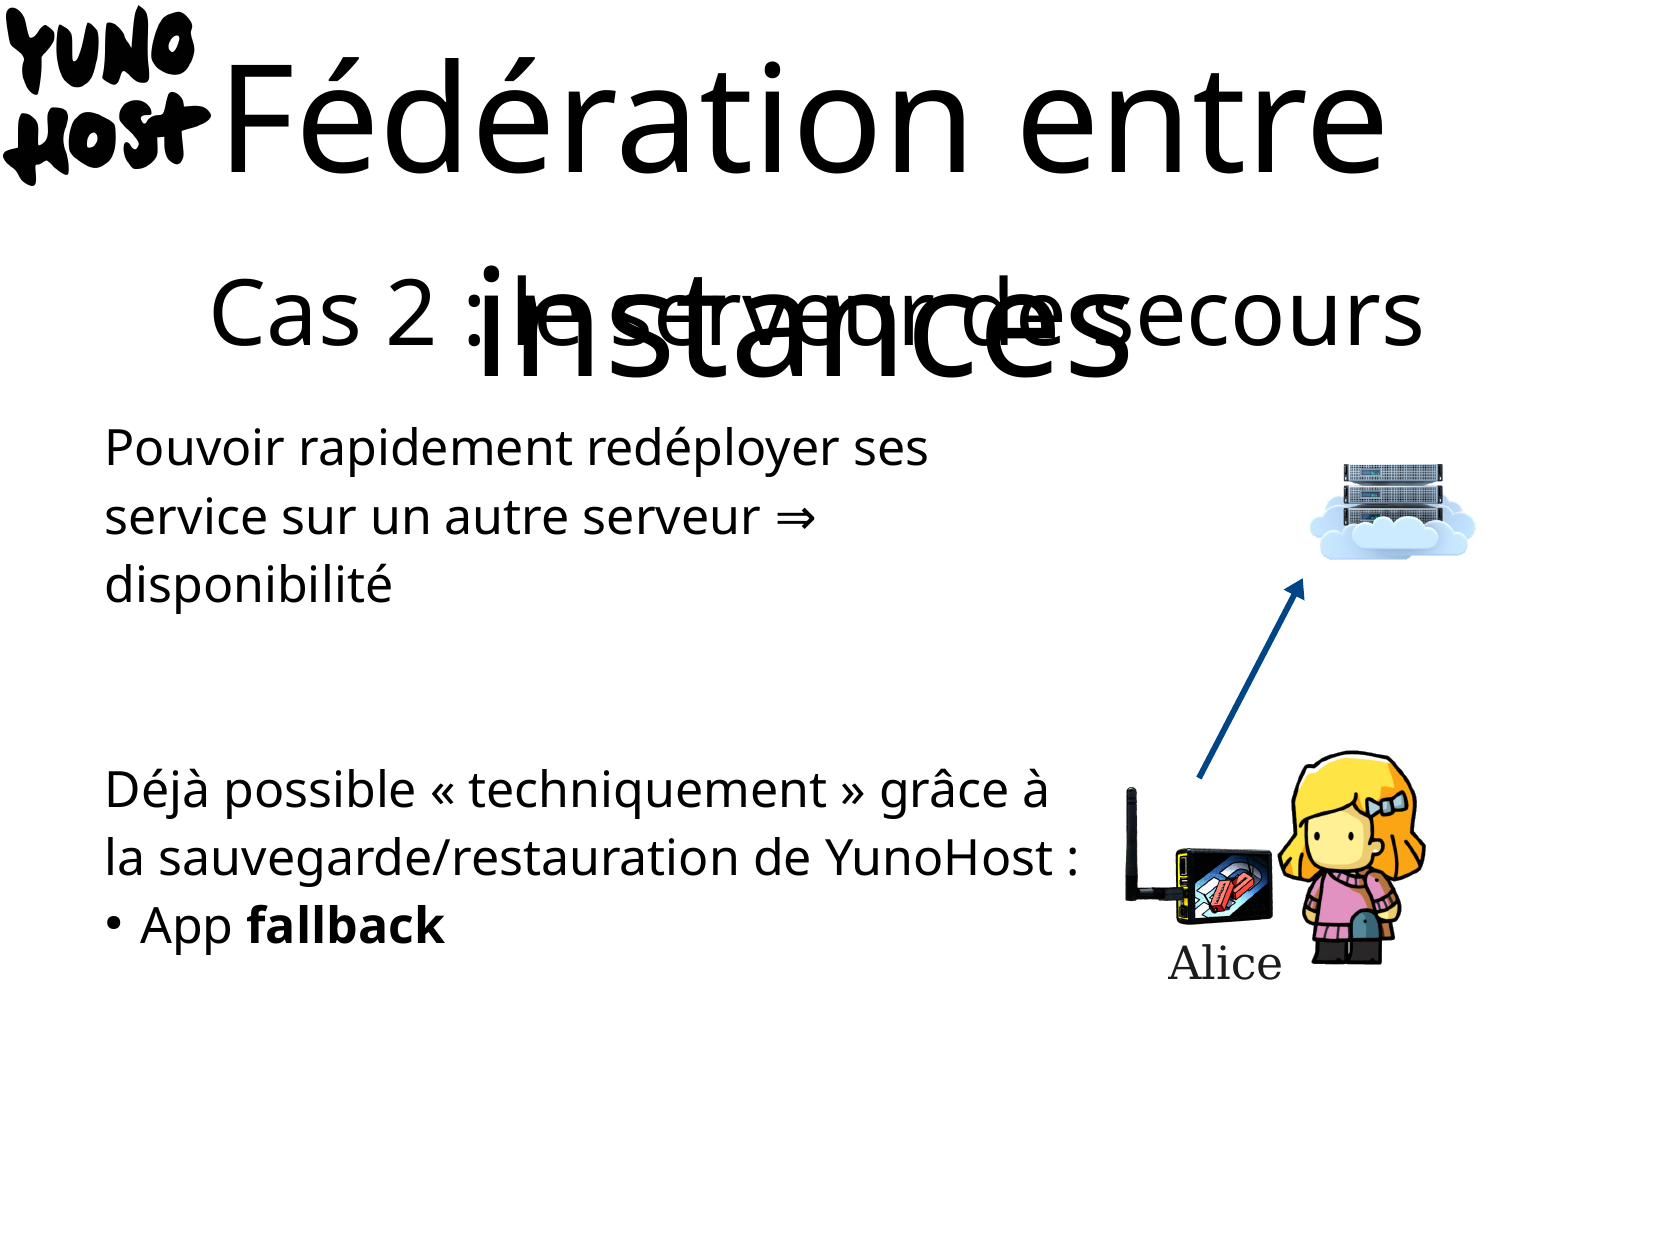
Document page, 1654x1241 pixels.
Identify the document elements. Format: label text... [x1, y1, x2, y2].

text_box Alice [1153, 929, 1304, 1002]
picture [1303, 455, 1483, 560]
picture [1111, 747, 1426, 966]
text_box Cas 2 : le serveur de secours [75, 240, 1561, 409]
picture [3, 5, 60, 186]
title Le FuturTM Fédération entre instances [60, 1, 1549, 228]
text_box Pouvoir rapidement redéployer ses service sur un autre serveur ⇒ disponibilité Déjà possible « techniquement » grâce à la sauvegarde/restauration de YunoHost : App fallback [90, 405, 1111, 1092]
